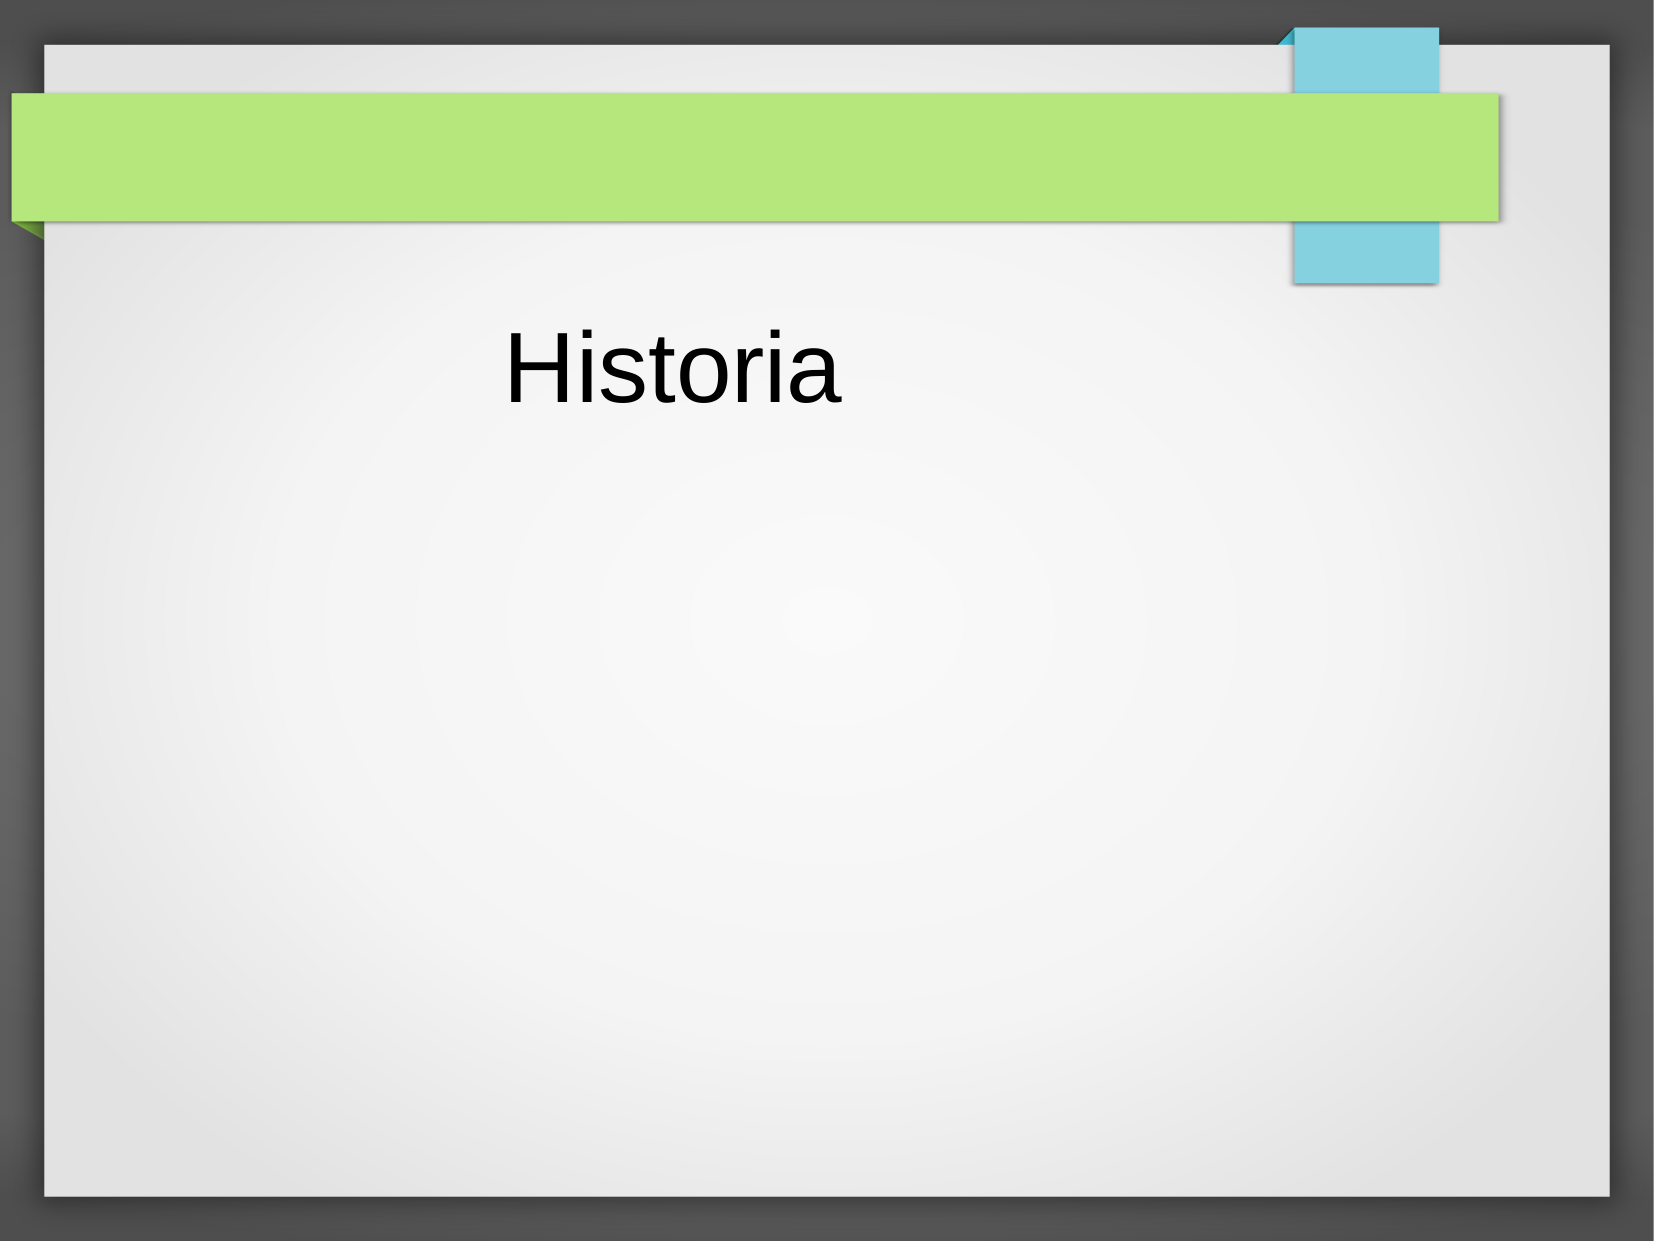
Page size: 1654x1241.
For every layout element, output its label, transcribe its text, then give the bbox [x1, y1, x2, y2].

picture [0, 0, 1654, 1241]
subtitle Historia [82, 94, 1264, 643]
